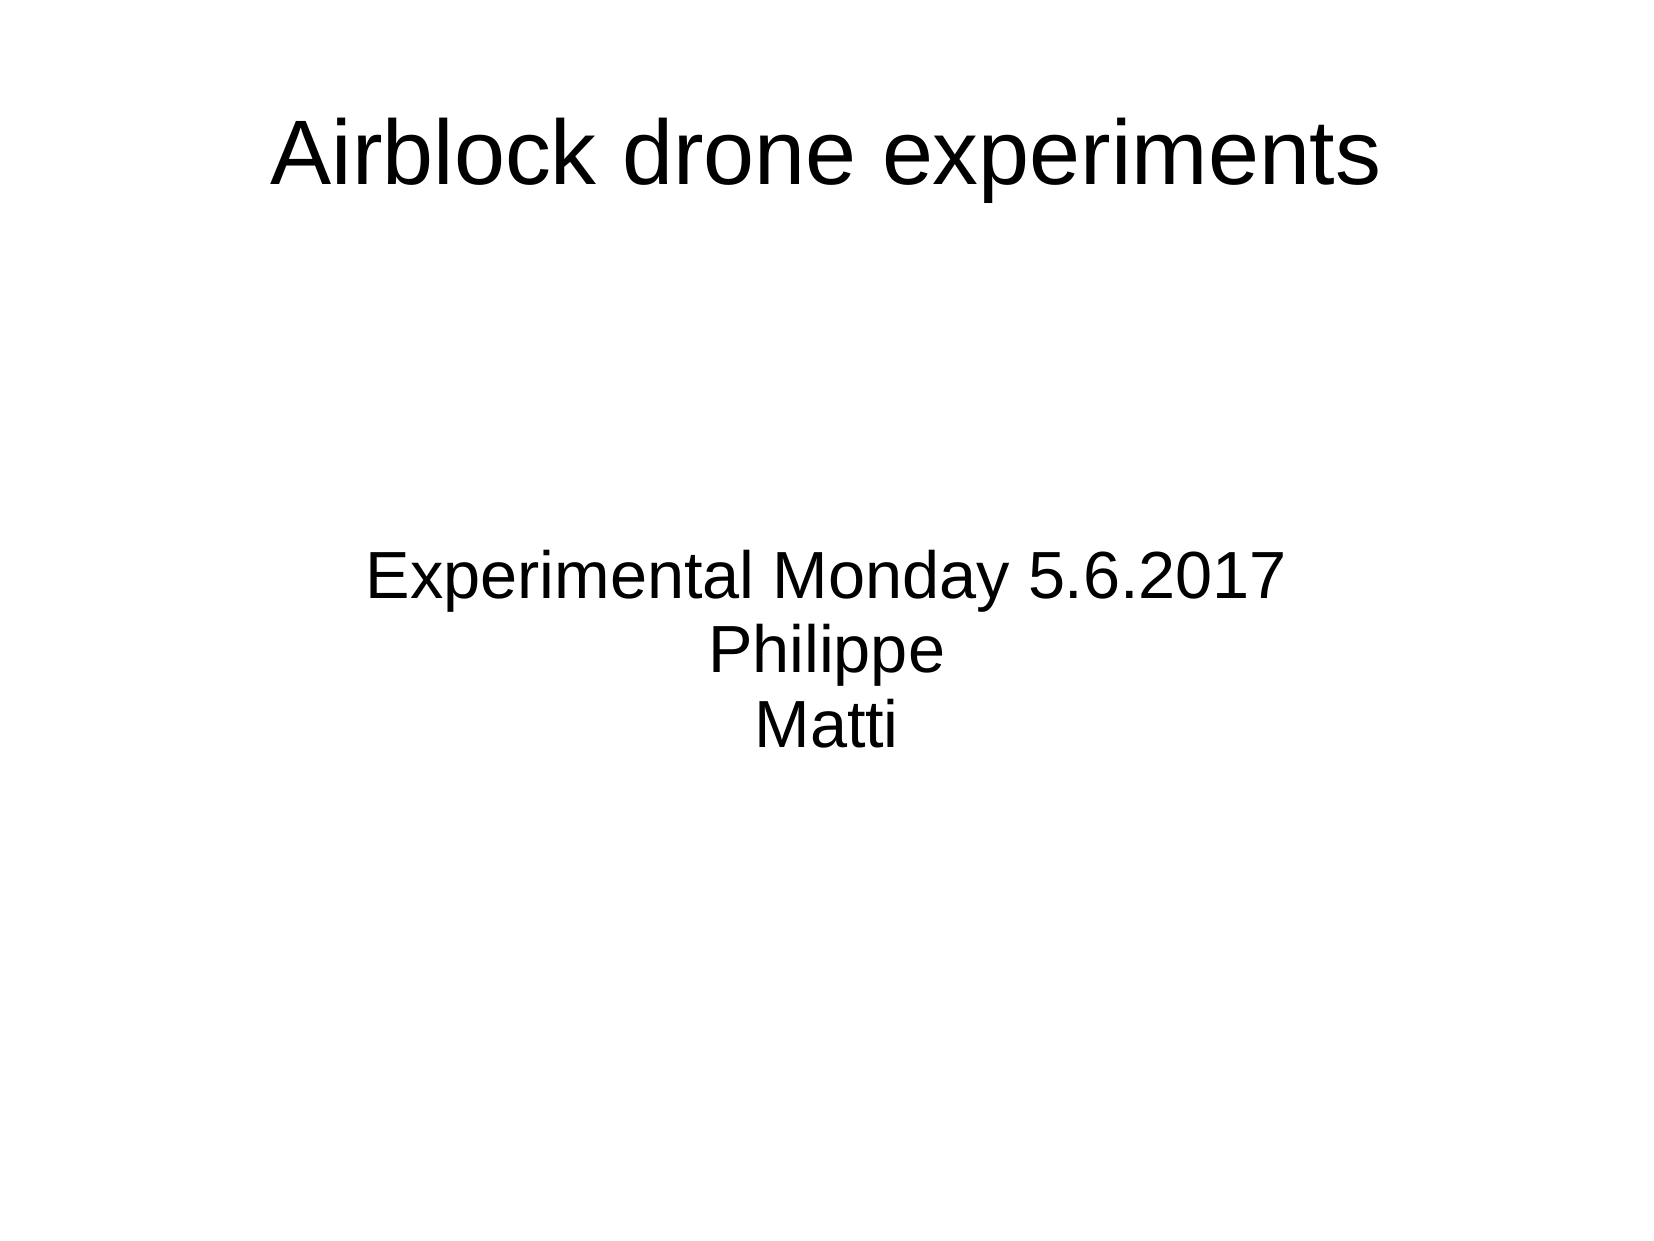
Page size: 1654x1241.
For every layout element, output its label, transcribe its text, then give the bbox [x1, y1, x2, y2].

title Airblock drone experiments [82, 49, 1571, 257]
subtitle Experimental Monday 5.6.2017 Philippe Matti [82, 290, 1571, 1010]
